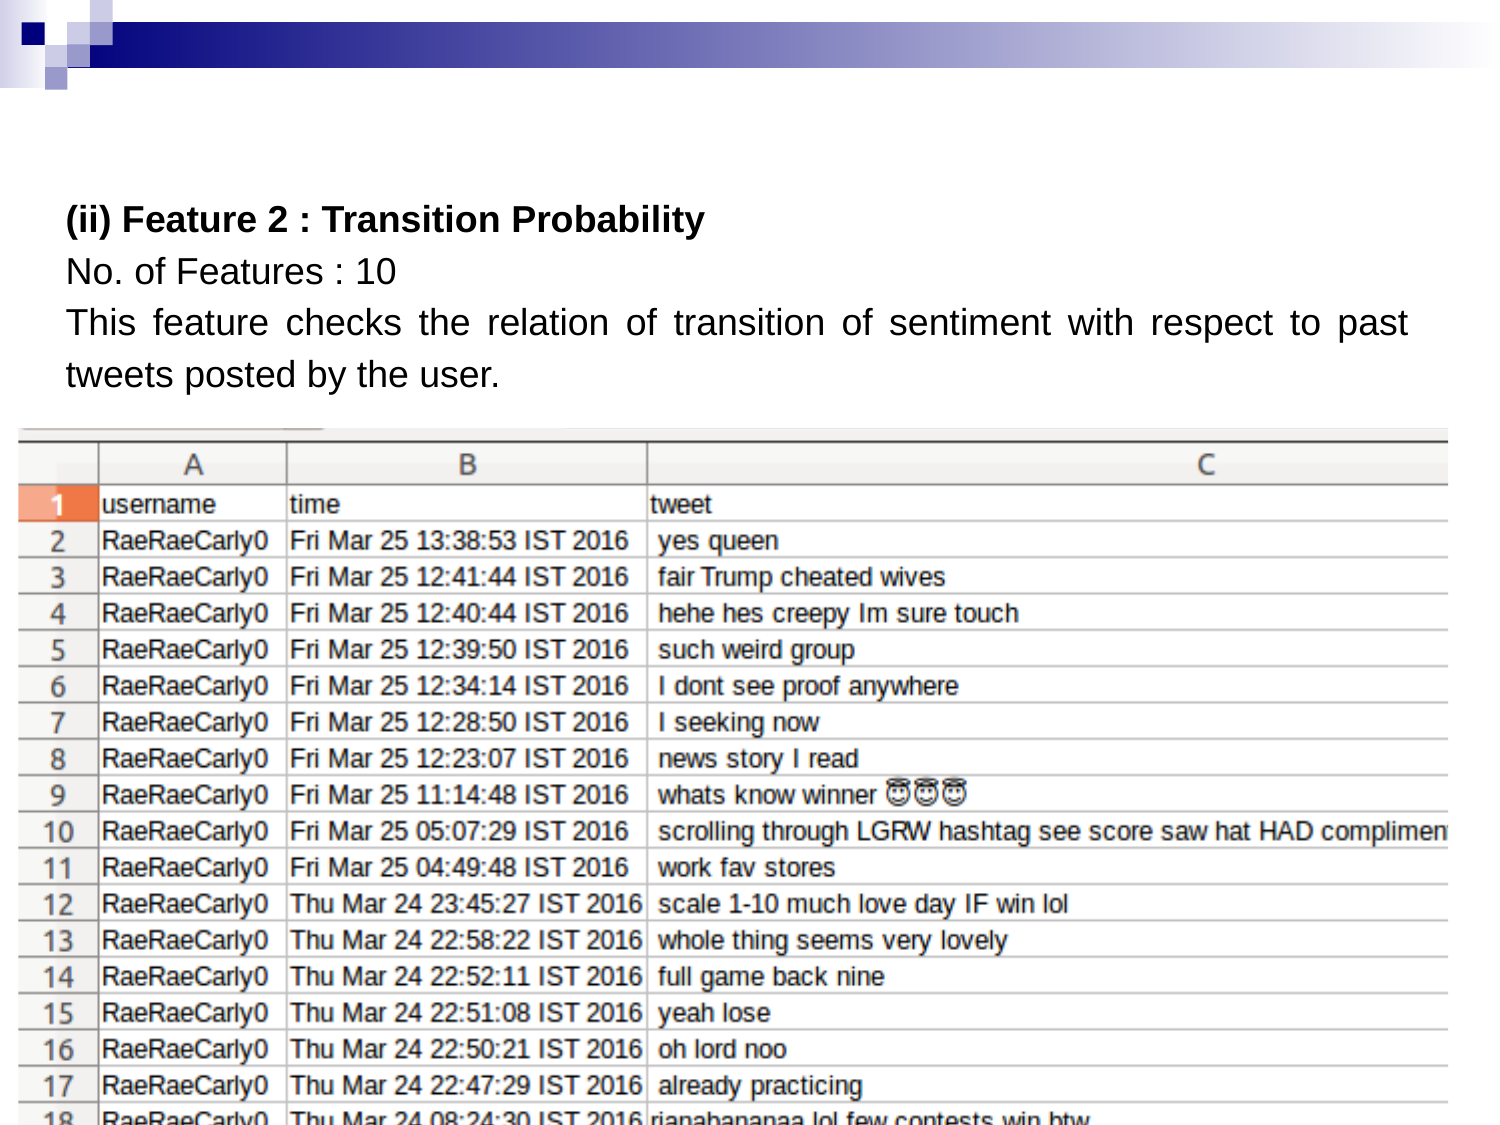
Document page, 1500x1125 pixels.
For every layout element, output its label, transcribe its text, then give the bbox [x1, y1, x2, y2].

picture [18, 428, 1449, 1125]
text_box (ii) Feature 2 : Transition Probability No. of Features : 10 This feature checks the relation of transition of sentiment with respect to past tweets posted by the user. [50, 89, 1425, 428]
